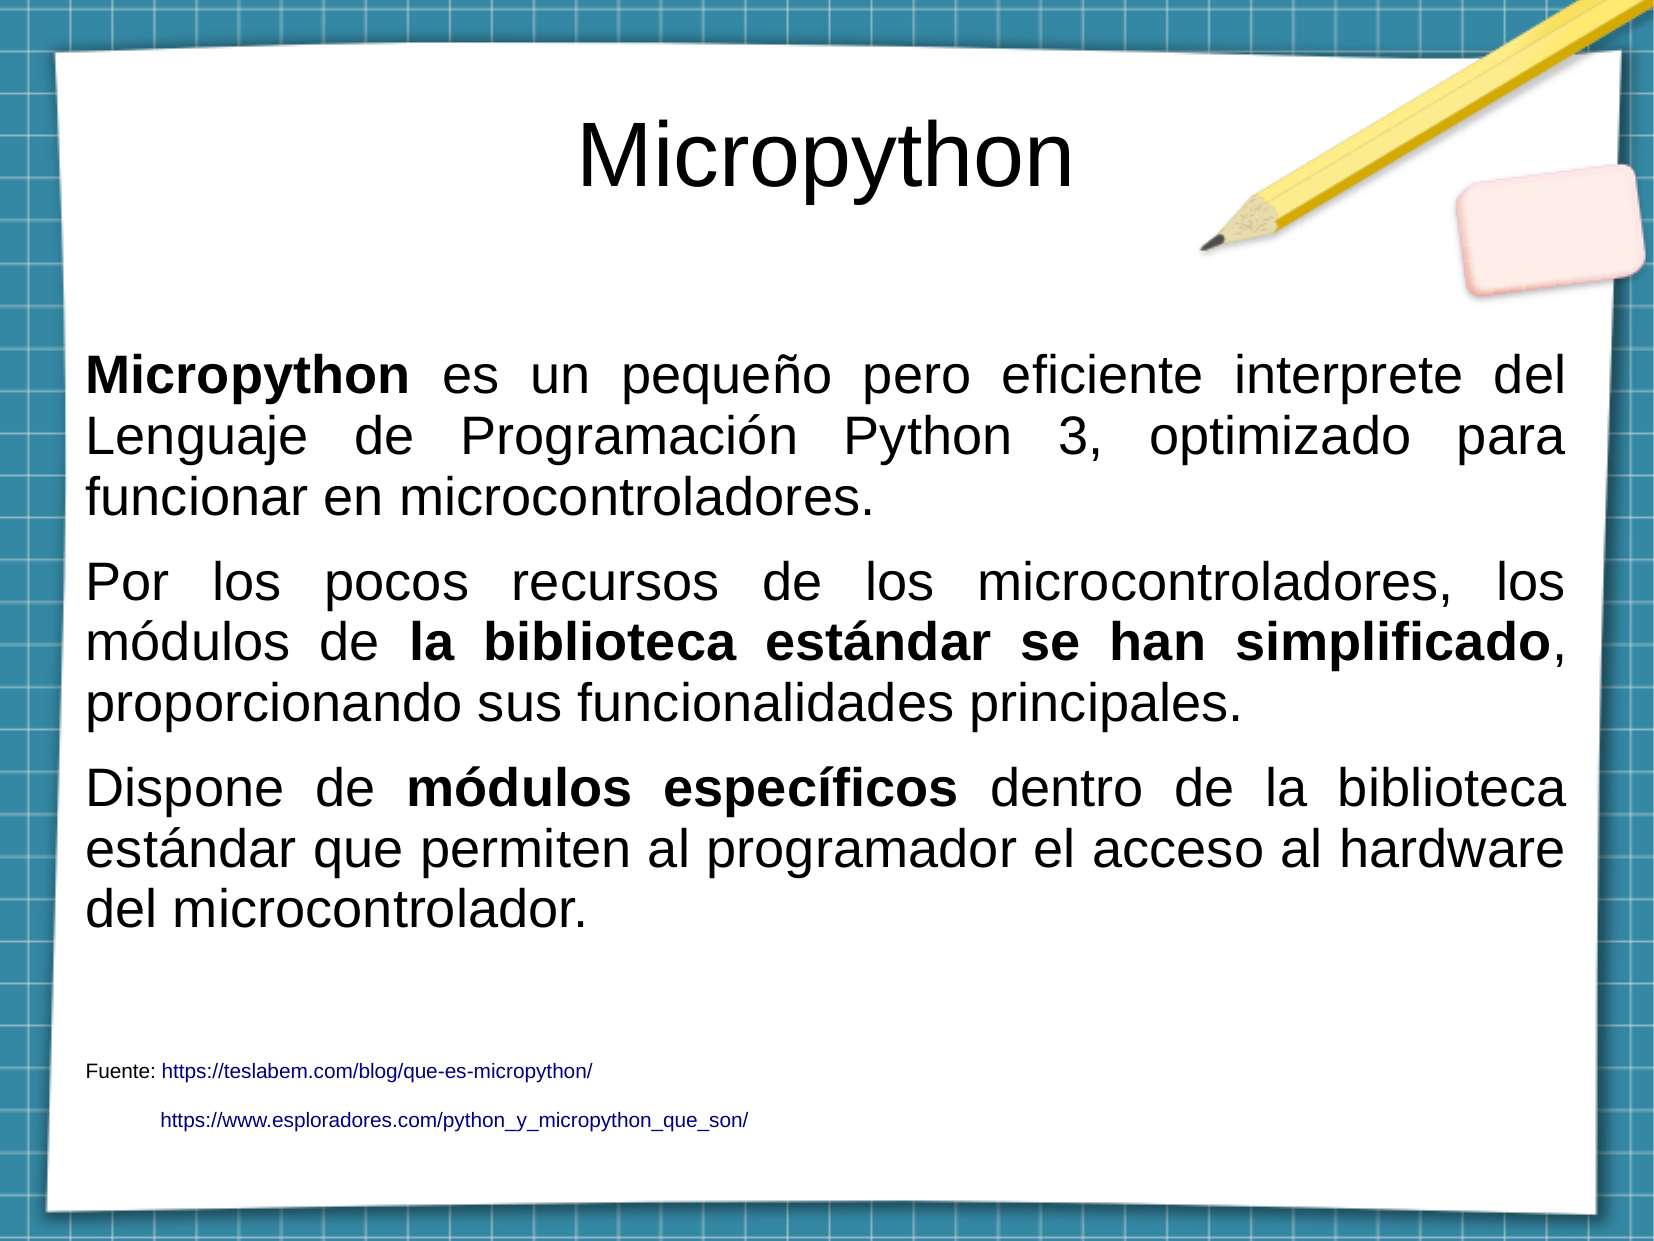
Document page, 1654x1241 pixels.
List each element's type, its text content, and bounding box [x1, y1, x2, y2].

title Micropython [82, 61, 1571, 249]
text_box Micropython es un pequeño pero eficiente interprete del Lenguaje de Programación Python 3, optimizado para funcionar en microcontroladores. Por los pocos recursos de los microcontroladores, los módulos de la biblioteca estándar se han simplificado, proporcionando sus funcionalidades principales. Dispone de módulos específicos dentro de la biblioteca estándar que permiten al programador el acceso al hardware del microcontrolador. Fuente: https://teslabem.com/blog/que-es-micropython/ https://www.esploradores.com/python_y_micropython_que_son/ [70, 337, 1583, 1139]
picture [0, 0, 1654, 1241]
